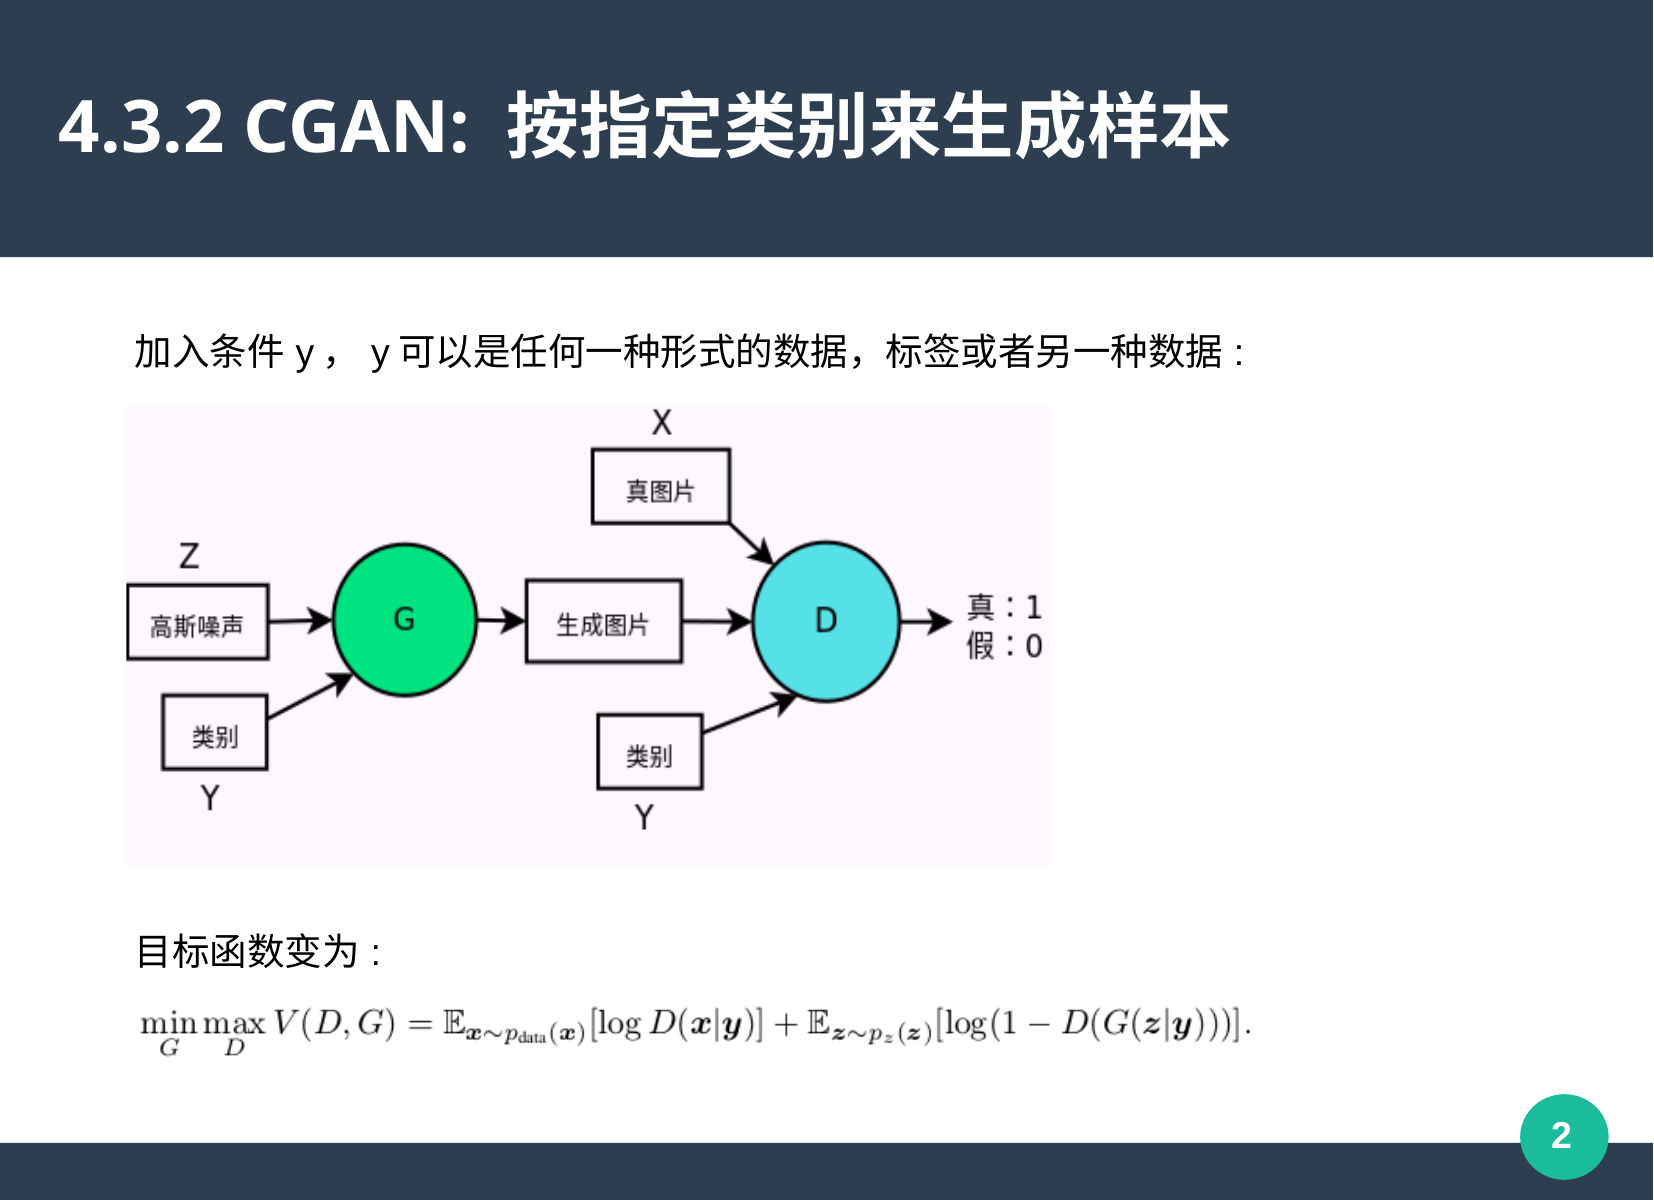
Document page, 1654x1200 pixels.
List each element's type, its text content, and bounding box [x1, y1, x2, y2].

text_box 4.3.2 CGAN: 按指定类别来生成样本 [58, 47, 1594, 200]
text_box 2 [1536, 1104, 1641, 1175]
picture [120, 985, 1264, 1066]
text_box 加入条件y，y可以是任何一种形式的数据，标签或者另一种数据: [120, 314, 1336, 428]
text_box 目标函数变为: [120, 915, 481, 1041]
picture [126, 428, 1051, 867]
